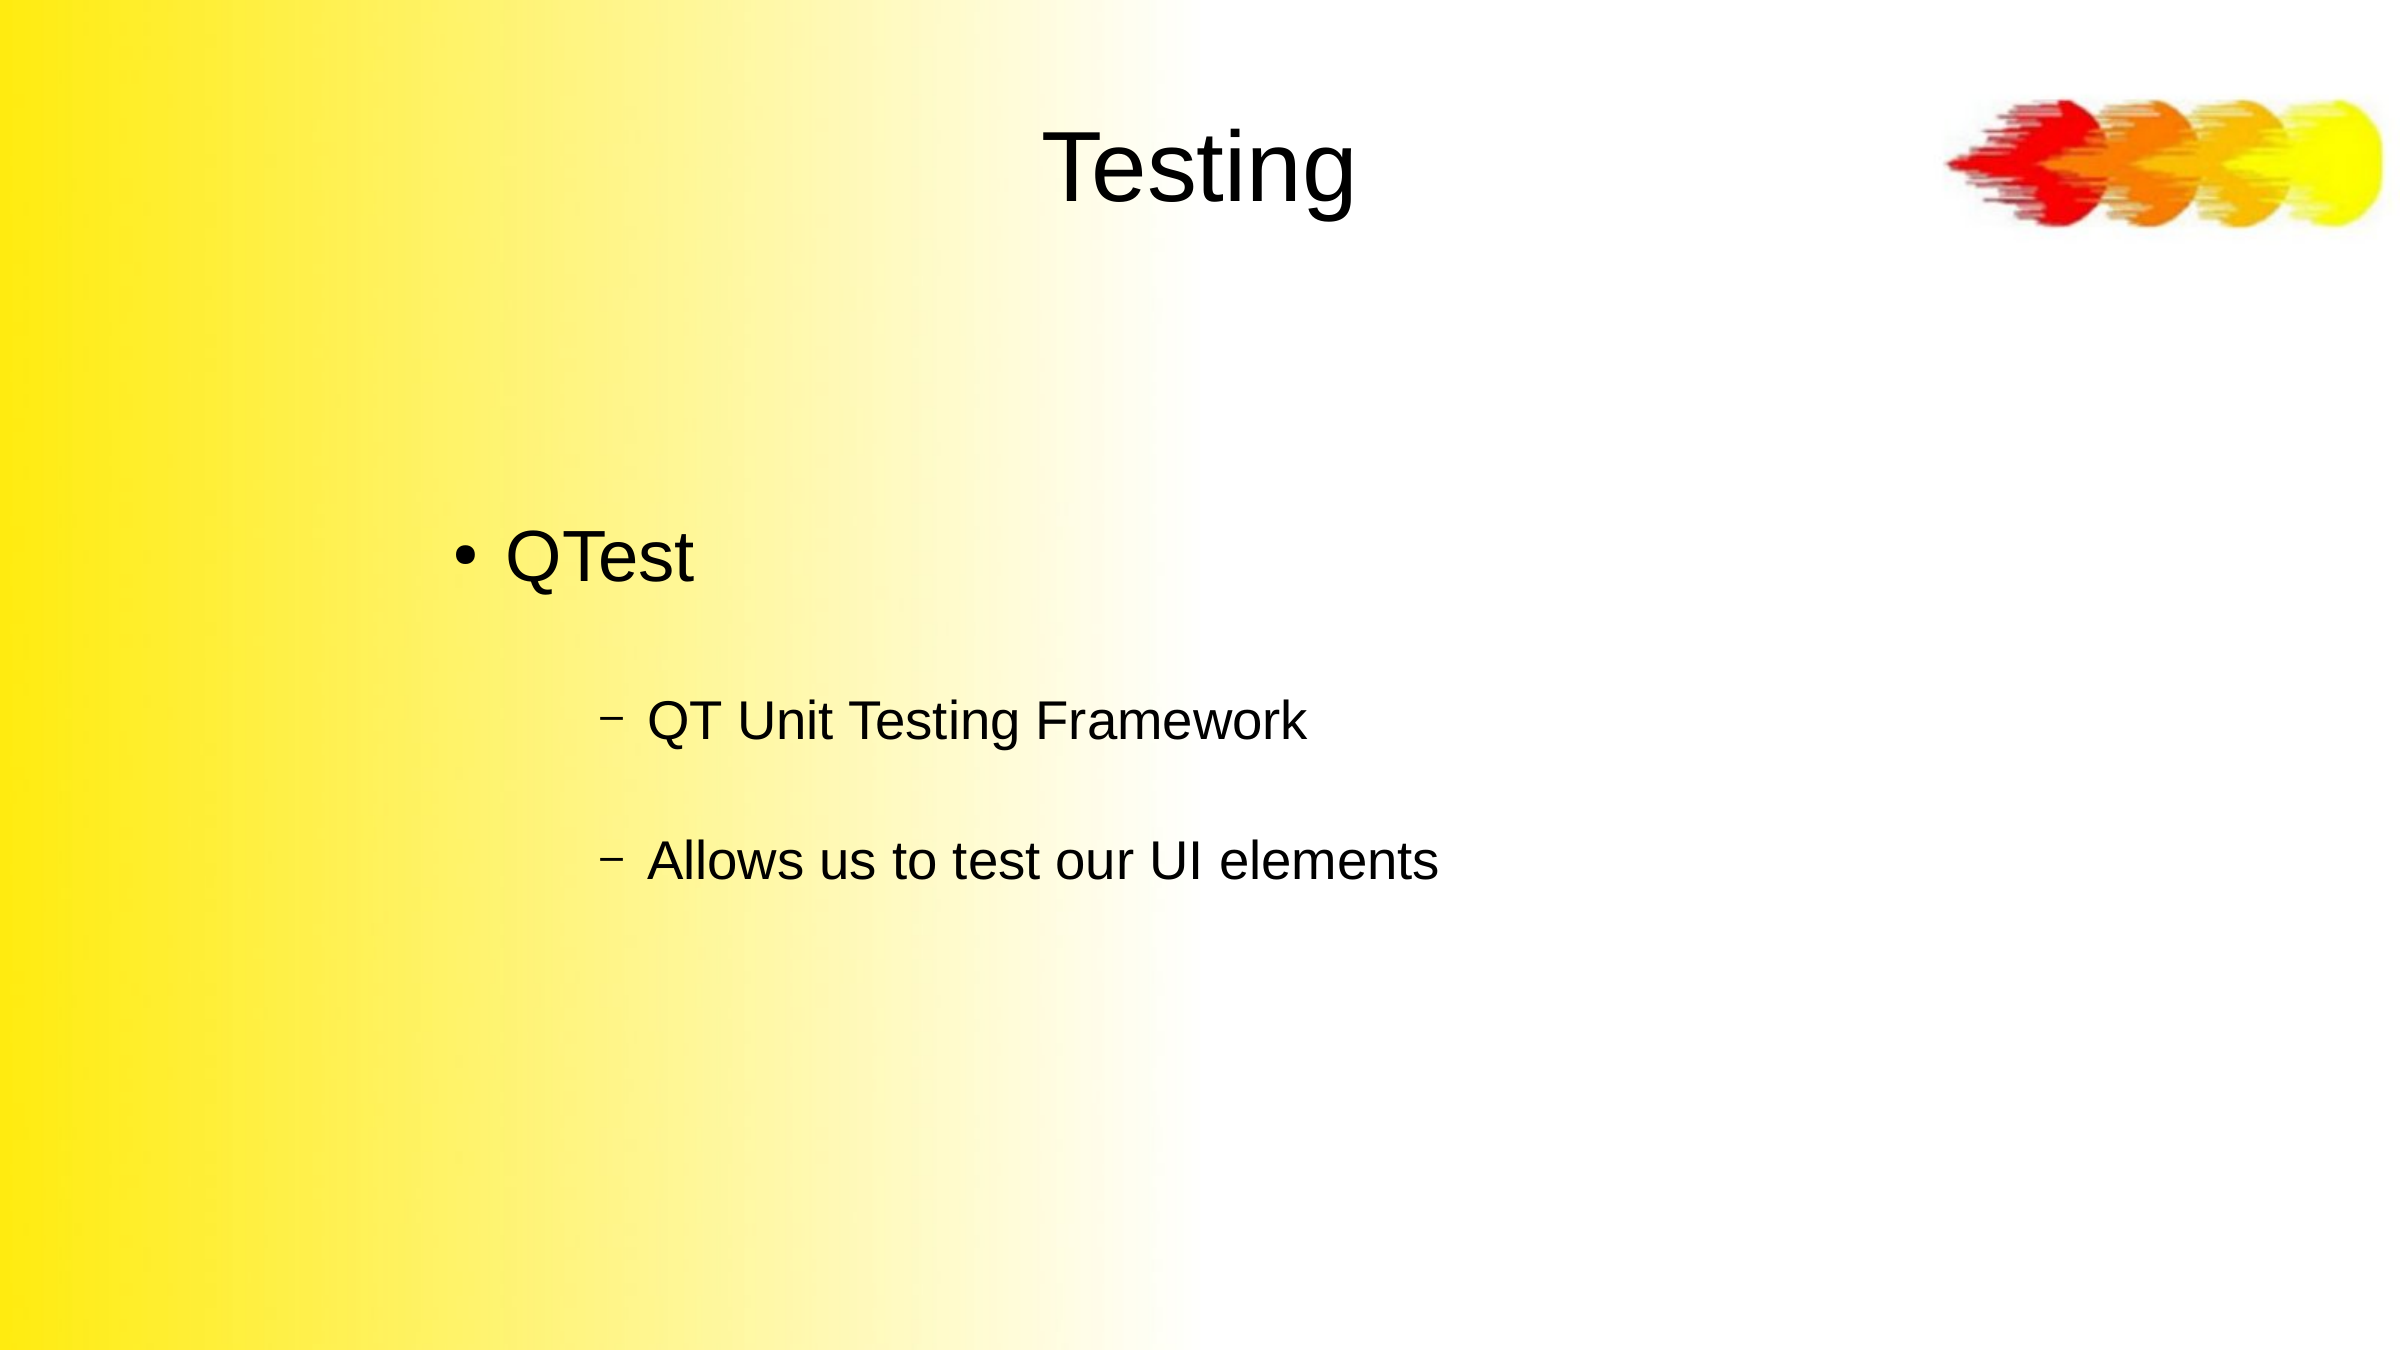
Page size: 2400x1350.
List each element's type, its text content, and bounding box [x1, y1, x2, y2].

list QTest QT Unit Testing Framework Allows us to test our UI elements [435, 435, 2281, 1126]
picture [0, 0, 2400, 1350]
title Testing [120, 53, 2280, 280]
